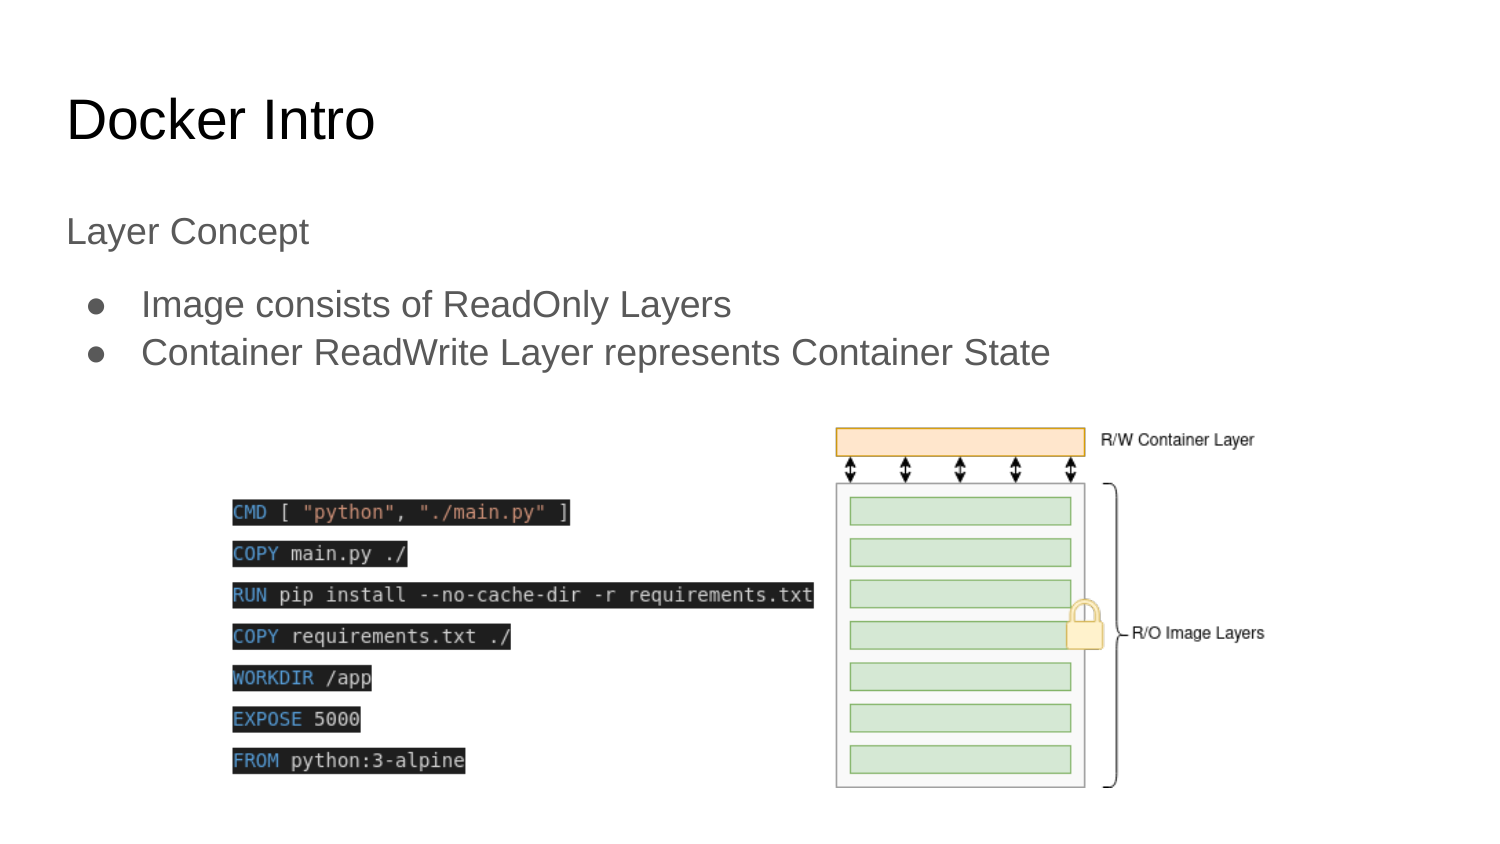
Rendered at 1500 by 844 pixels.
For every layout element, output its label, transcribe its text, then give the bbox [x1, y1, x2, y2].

title Docker Intro [51, 72, 1449, 167]
list Layer Concept Image consists of ReadOnly Layers Container ReadWrite Layer represents Container State [51, 189, 1449, 750]
picture [230, 421, 1270, 788]
